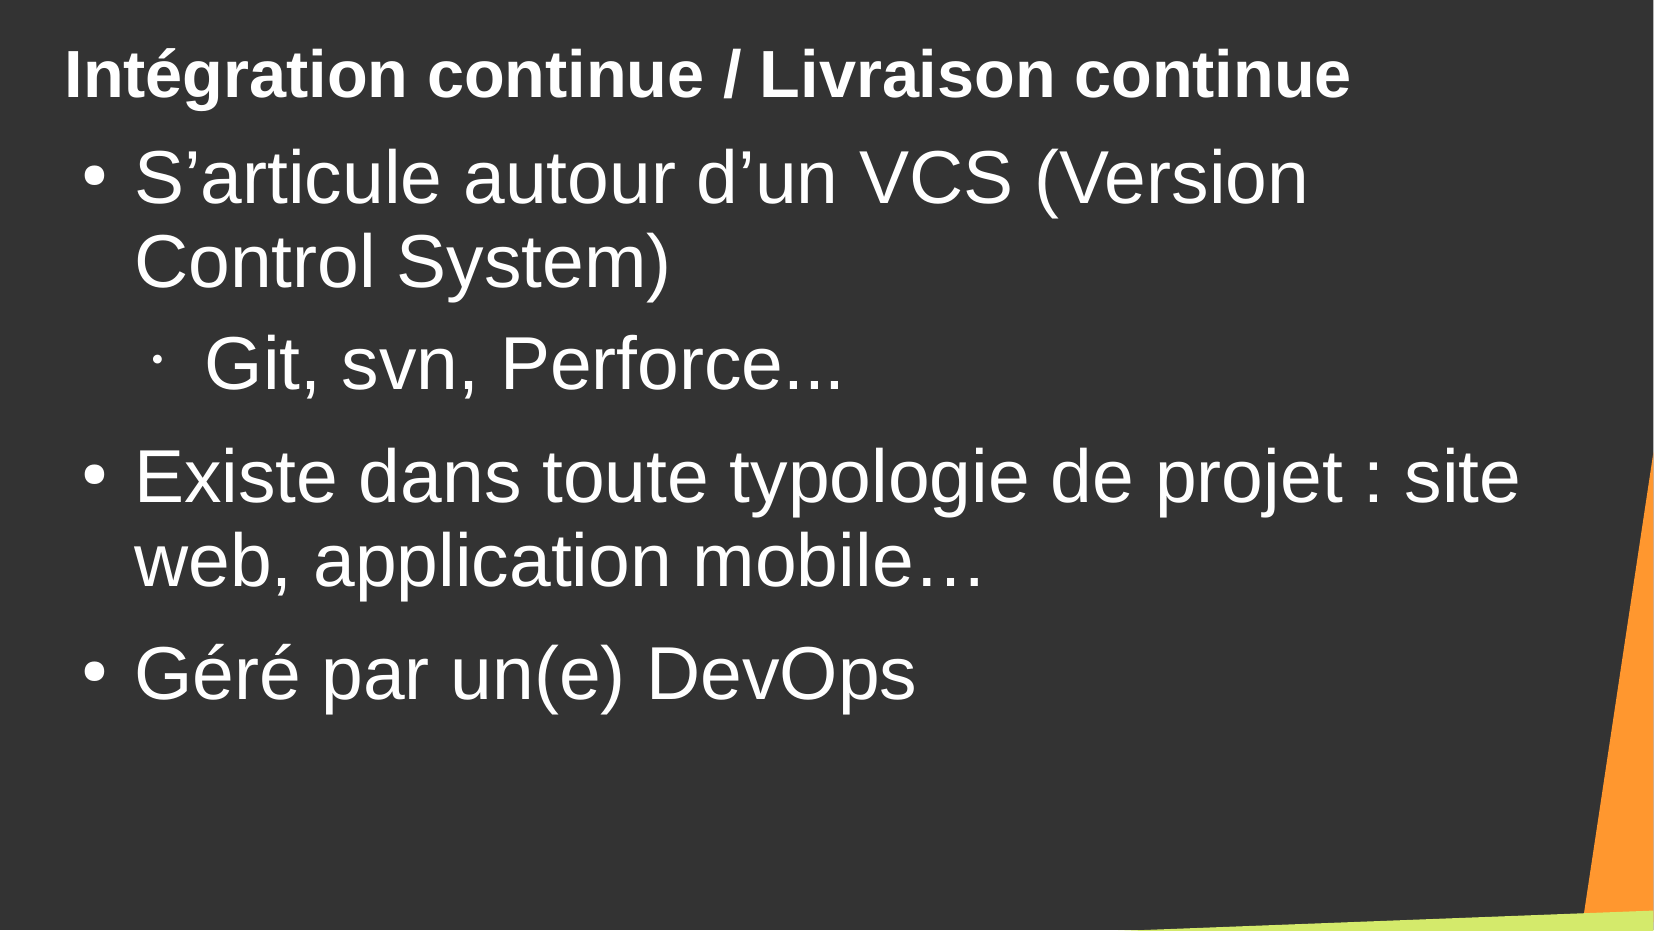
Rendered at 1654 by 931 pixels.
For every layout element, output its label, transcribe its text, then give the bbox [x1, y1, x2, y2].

list S’articule autour d’un VCS (Version Control System) Git, svn, Perforce... Existe dans toute typologie de projet : site web, application mobile… Géré par un(e) DevOps [63, 135, 1542, 816]
text_box [1118, 448, 1654, 931]
title Intégration continue / Livraison continue [64, 37, 1388, 115]
